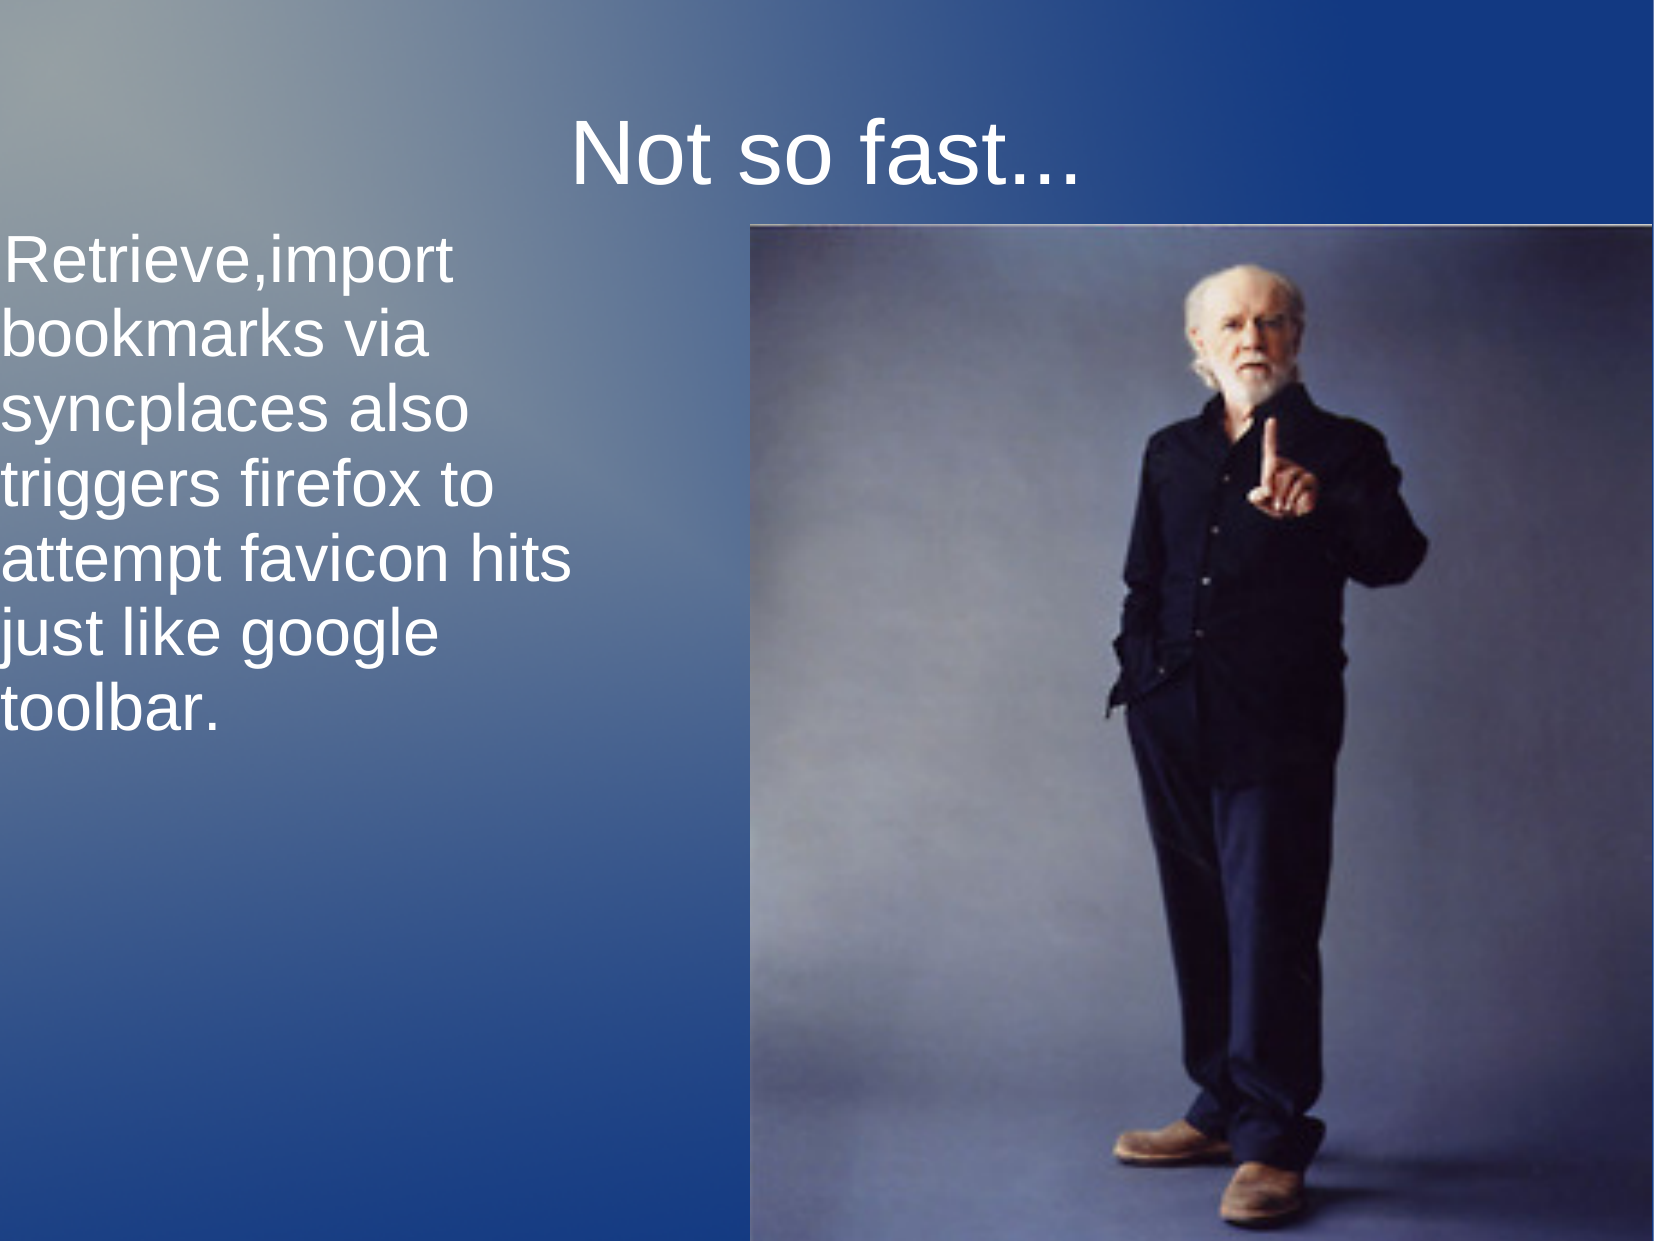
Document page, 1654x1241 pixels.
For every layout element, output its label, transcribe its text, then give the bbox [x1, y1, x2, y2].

picture [0, 0, 1654, 1241]
title Not so fast... [82, 49, 1571, 257]
list Retrieve,import bookmarks via syncplaces also triggers firefox to attempt favicon hits just like google toolbar. [0, 221, 601, 954]
